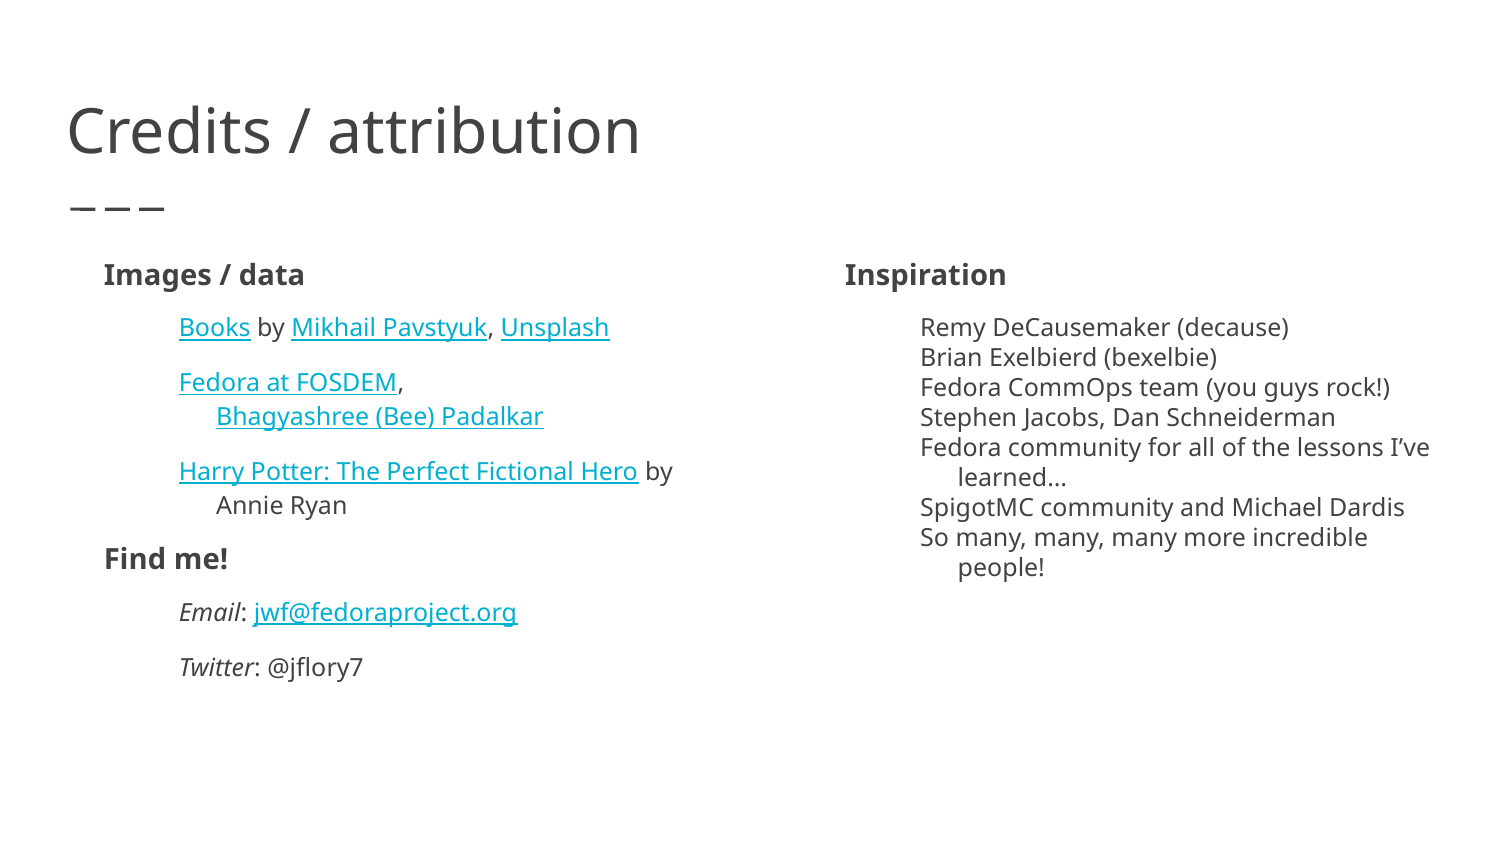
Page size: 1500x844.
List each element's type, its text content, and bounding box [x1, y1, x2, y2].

title Credits / attribution [51, 61, 1449, 182]
list Images / data Books by Mikhail Pavstyuk, Unsplash Fedora at FOSDEM, Bhagyashree (Bee) Padalkar Harry Potter: The Perfect Fictional Hero by Annie Ryan Find me! Email: jwf@fedoraproject.org Twitter: @jflory7 [51, 240, 708, 750]
list Inspiration Remy DeCausemaker (decause) Brian Exelbierd (bexelbie) Fedora CommOps team (you guys rock!) Stephen Jacobs, Dan Schneiderman Fedora community for all of the lessons I’ve learned… SpigotMC community and Michael Dardis So many, many, many more incredible people! [792, 240, 1449, 750]
